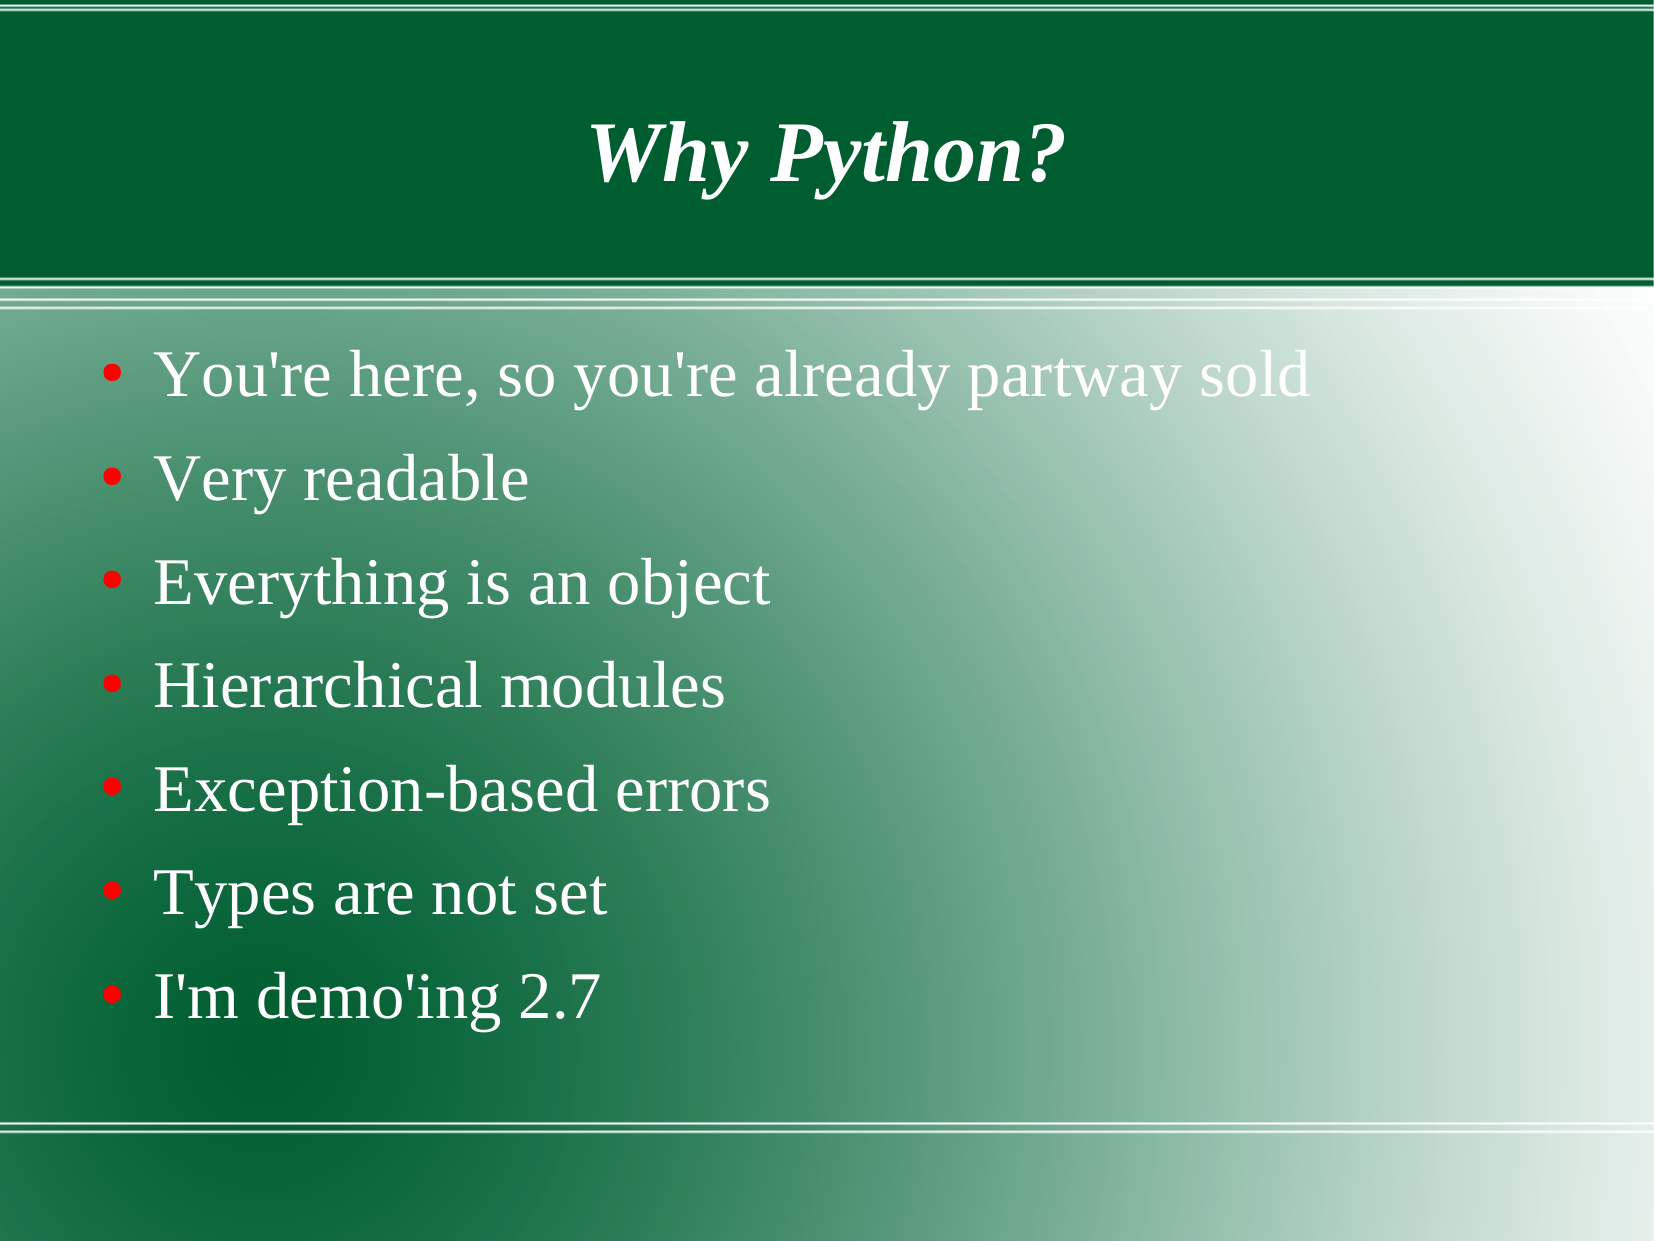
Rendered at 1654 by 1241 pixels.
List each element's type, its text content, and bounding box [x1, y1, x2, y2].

picture [0, 0, 1654, 1241]
title Why Python? [82, 49, 1571, 257]
list You're here, so you're already partway sold Very readable Everything is an object Hierarchical modules Exception-based errors Types are not set I'm demo'ing 2.7 [82, 337, 1571, 1156]
